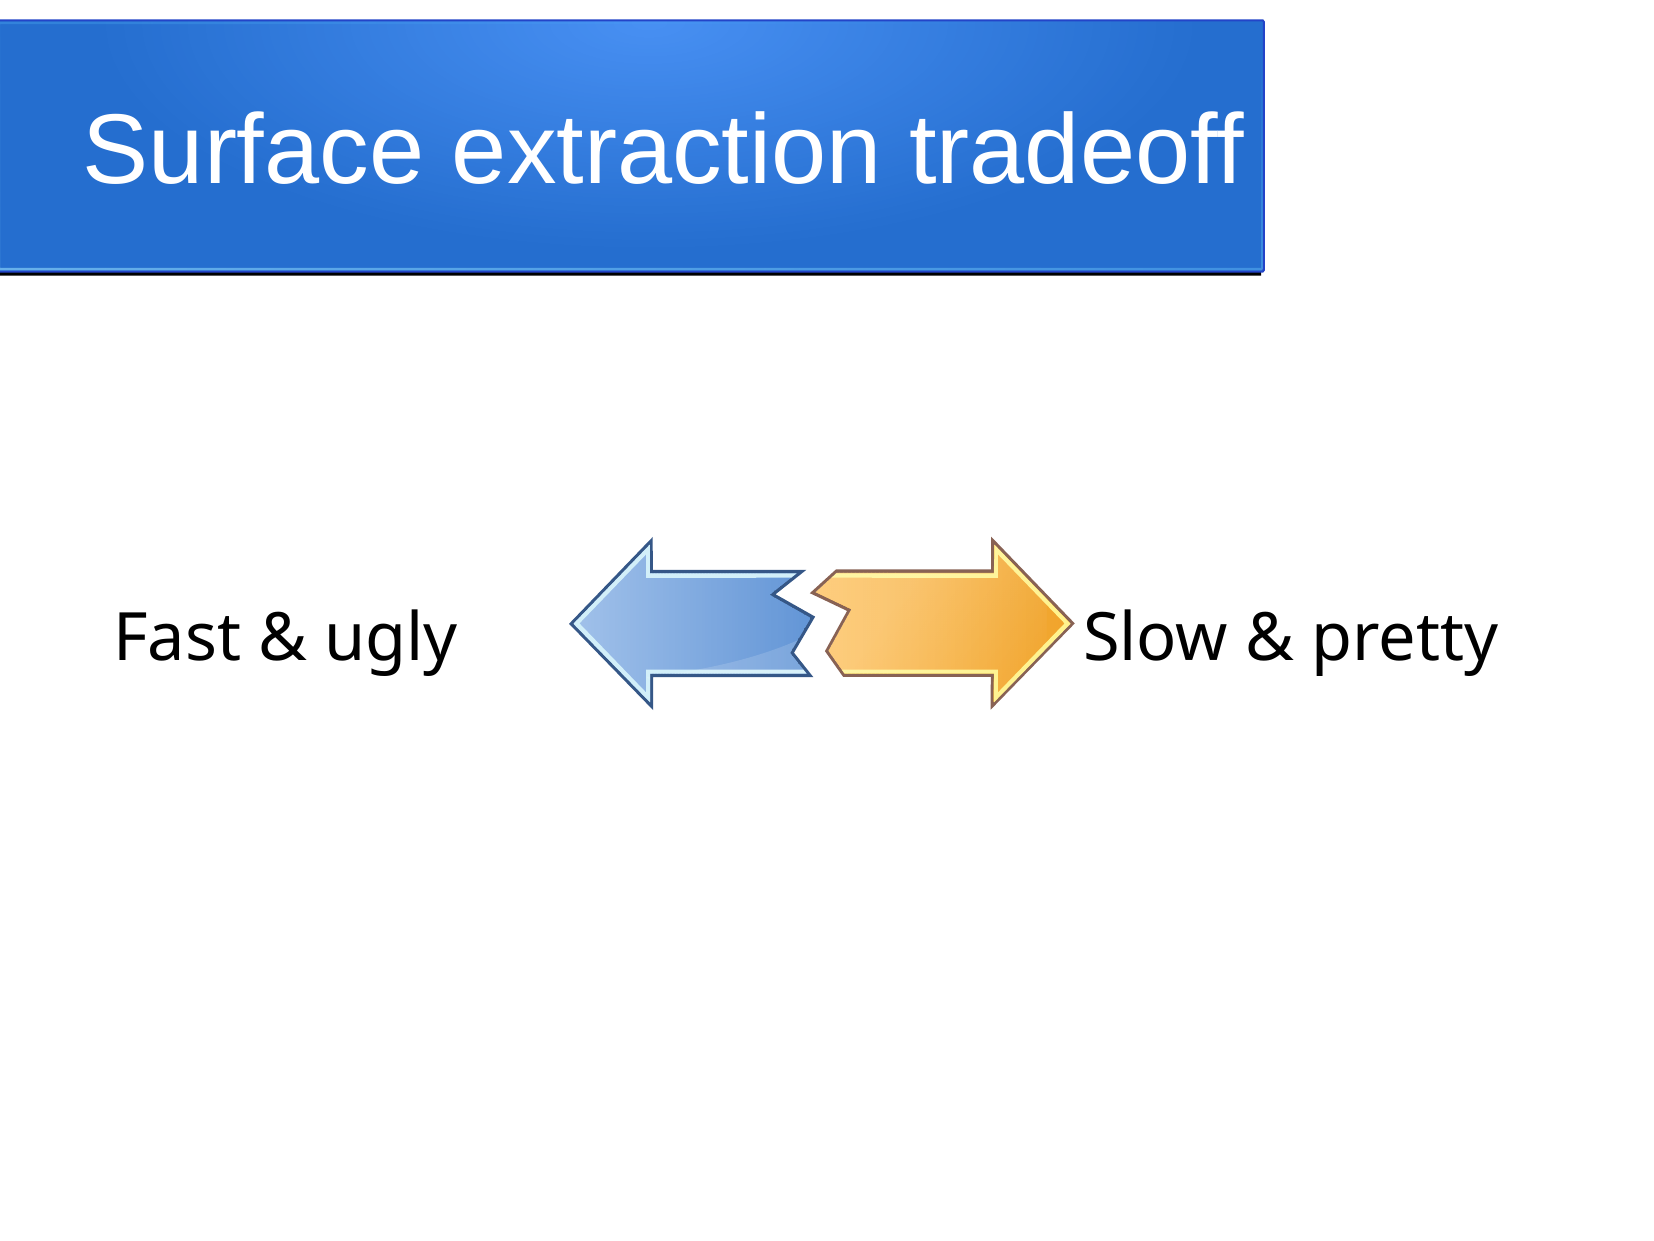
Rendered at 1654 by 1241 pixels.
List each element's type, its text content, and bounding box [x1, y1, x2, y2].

title Surface extraction tradeoff [82, 38, 1261, 261]
picture [558, 524, 1084, 719]
text_box Fast & ugly [98, 582, 500, 675]
text_box Slow & pretty [1084, 582, 1550, 675]
